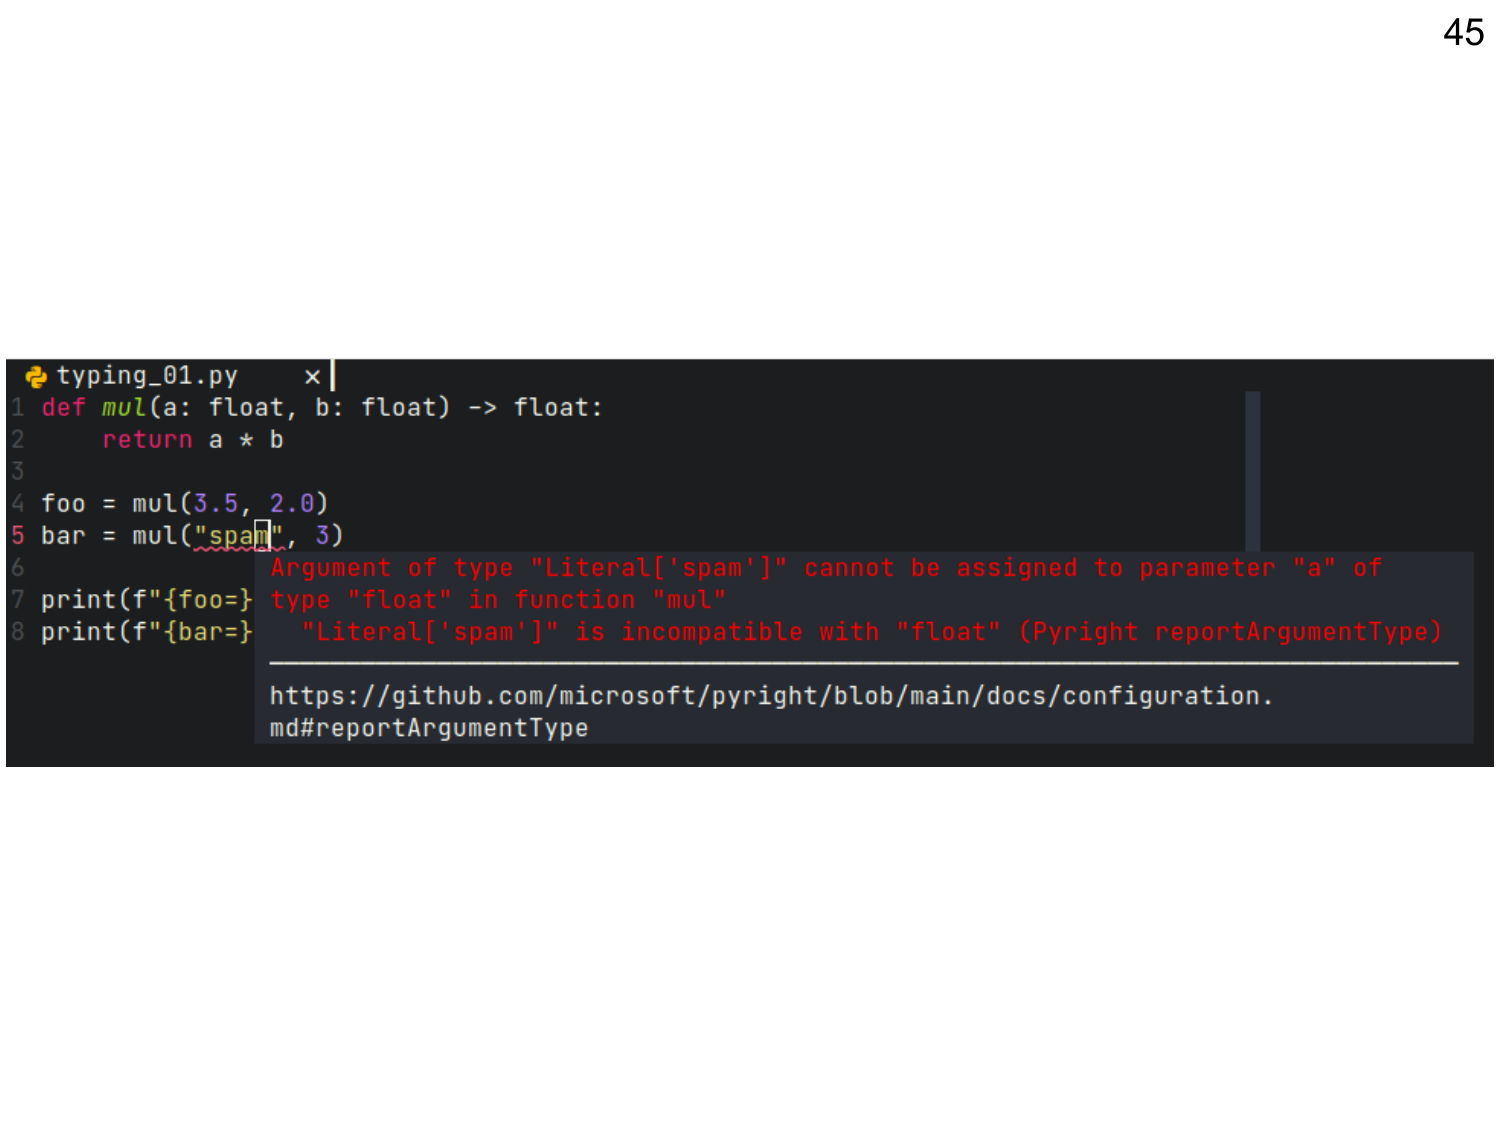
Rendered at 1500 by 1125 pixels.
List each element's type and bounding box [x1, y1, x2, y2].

picture [6, 358, 1494, 767]
